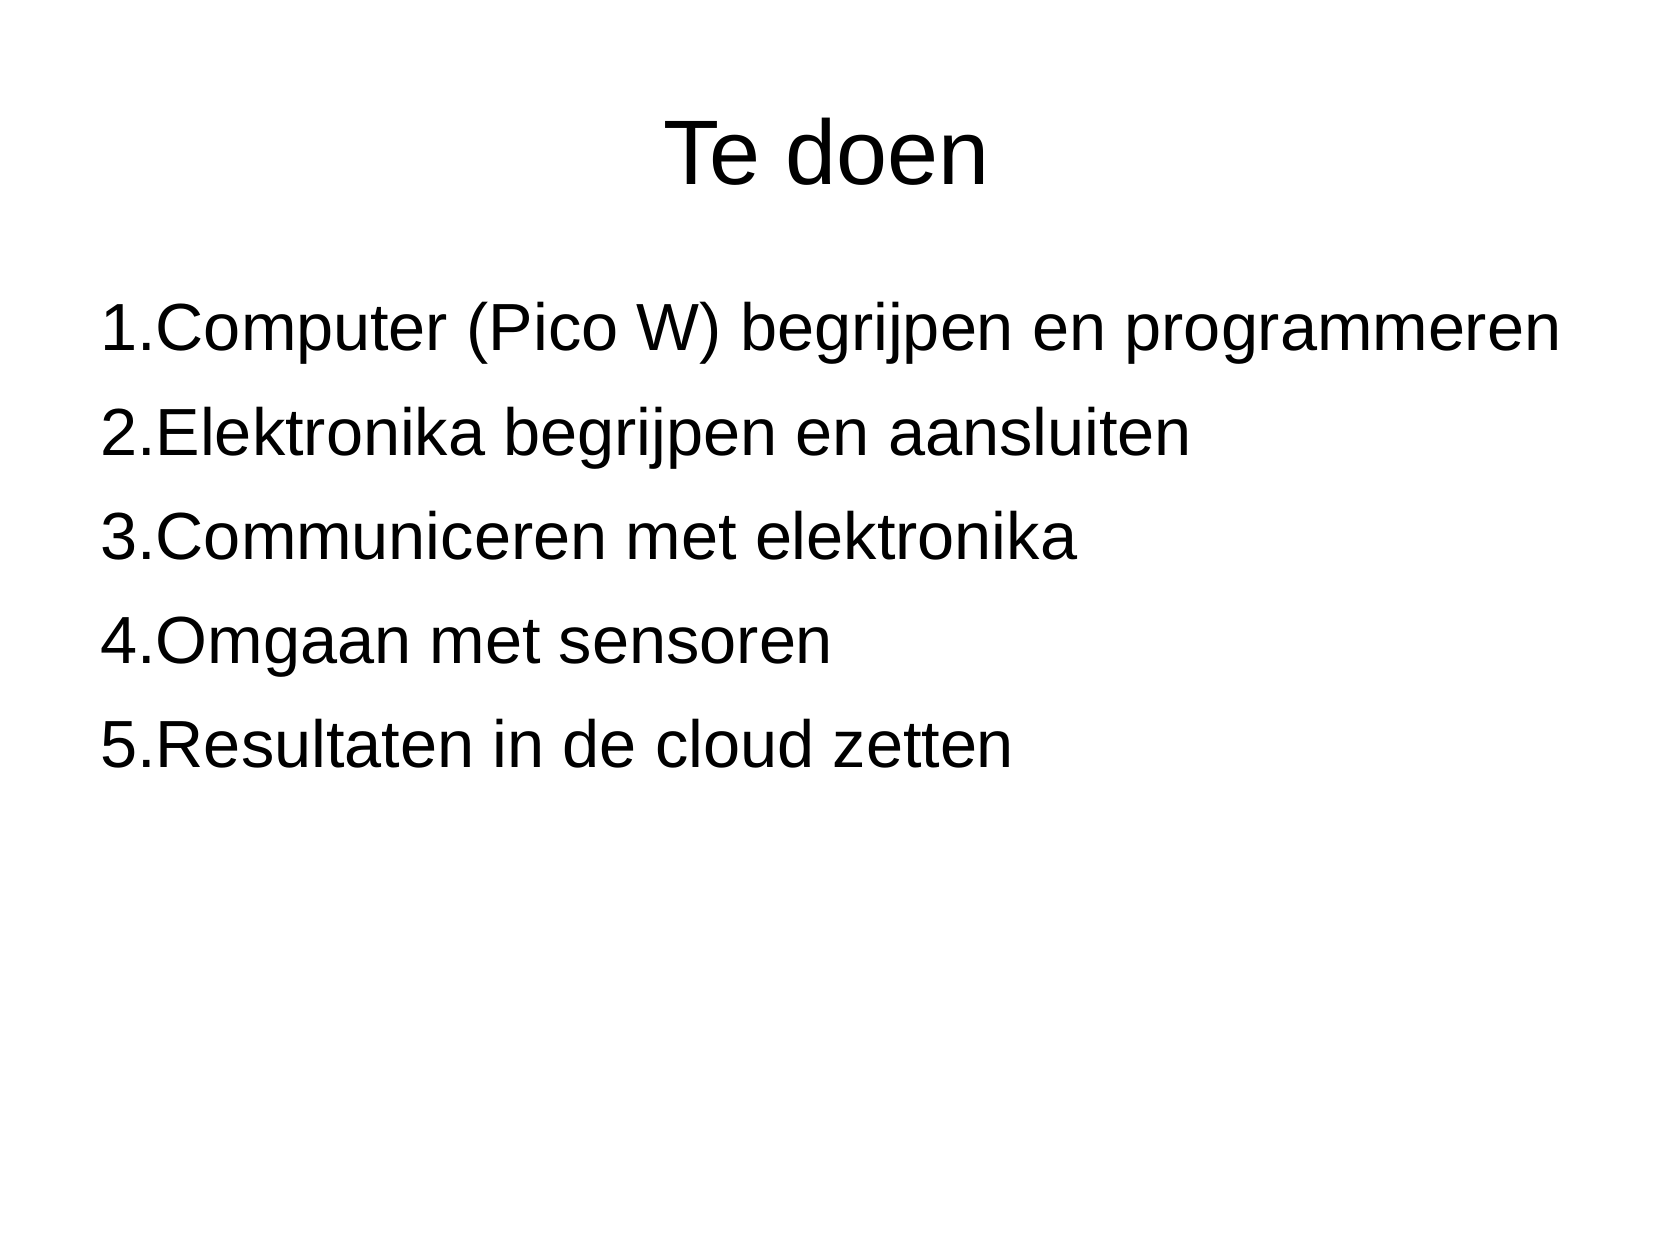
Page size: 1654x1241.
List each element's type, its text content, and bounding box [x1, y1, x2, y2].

list Computer (Pico W) begrijpen en programmeren Elektronika begrijpen en aansluiten Communiceren met elektronika Omgaan met sensoren Resultaten in de cloud zetten [82, 290, 1606, 1010]
title Te doen [82, 49, 1571, 257]
